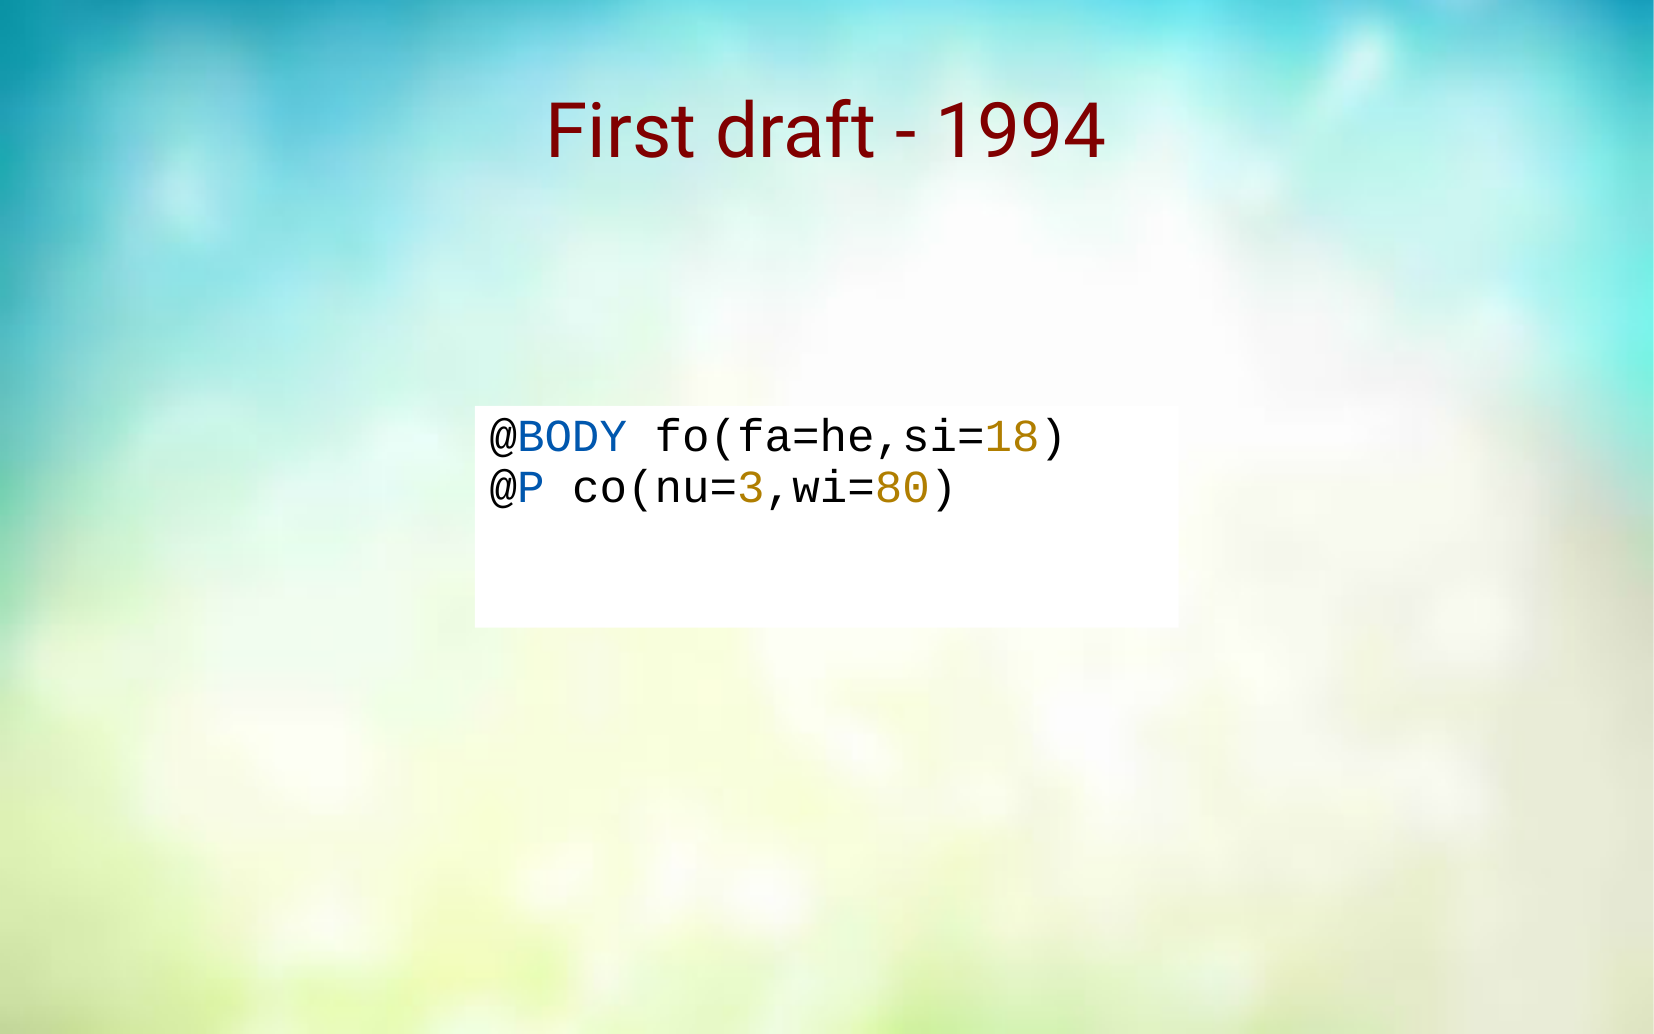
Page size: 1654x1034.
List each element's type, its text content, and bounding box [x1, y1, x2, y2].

title First draft - 1994 [82, 41, 1571, 214]
picture [0, 0, 1654, 1034]
text_box @BODY fo(fa=he,si=18) @P co(nu=3,wi=80) [474, 405, 1179, 628]
